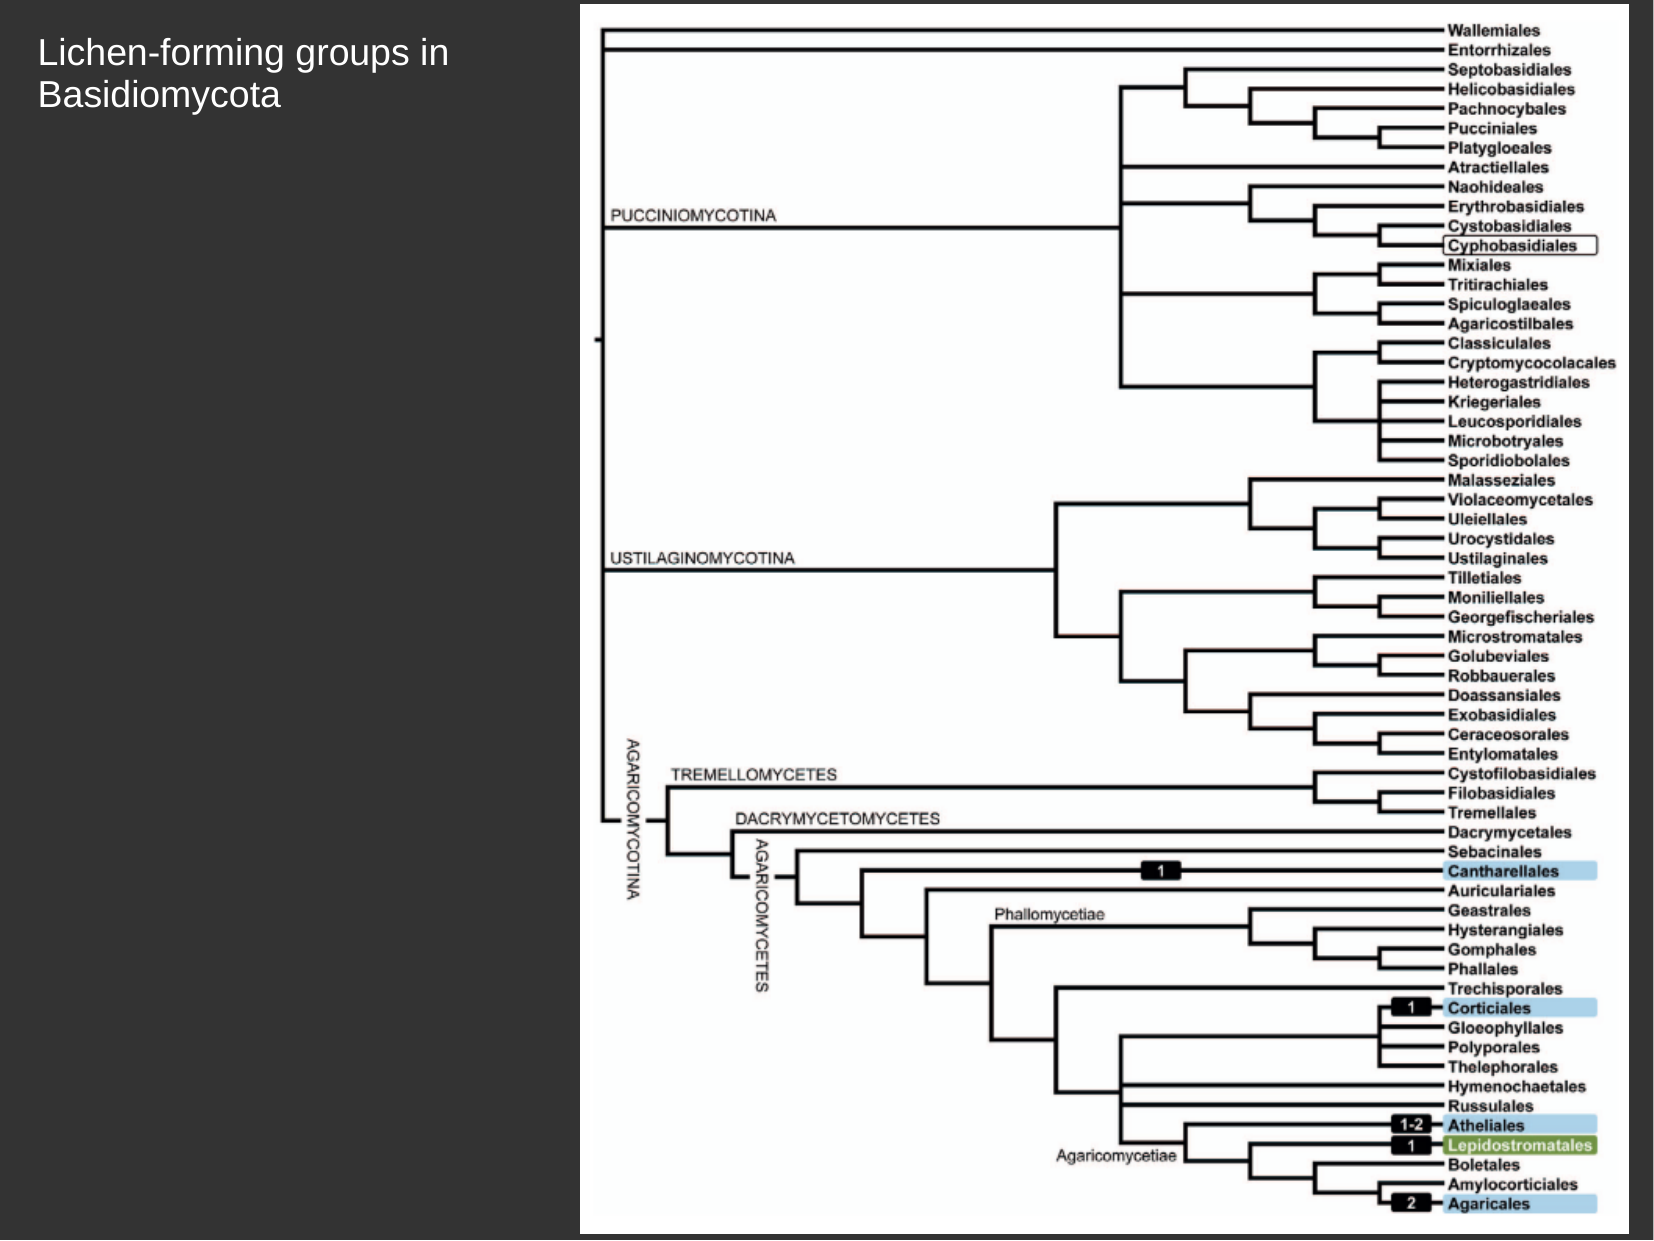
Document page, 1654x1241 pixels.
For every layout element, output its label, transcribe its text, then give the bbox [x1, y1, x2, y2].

text_box Lichen-forming groups in Basidiomycota [22, 24, 541, 124]
picture [580, 4, 1629, 1234]
